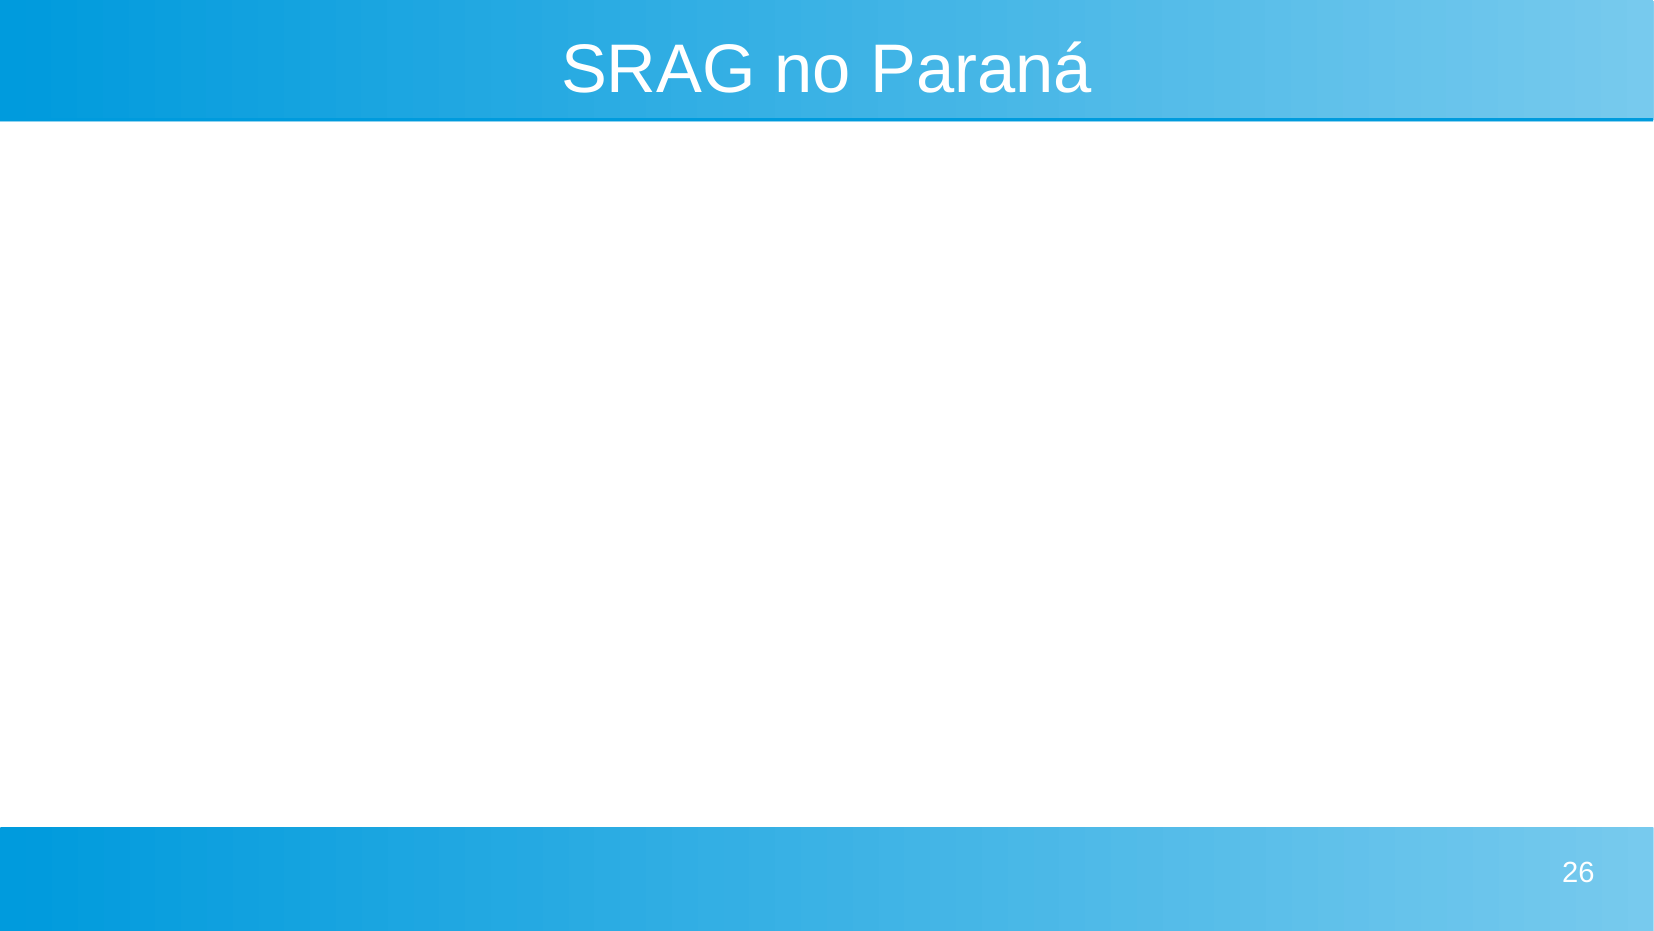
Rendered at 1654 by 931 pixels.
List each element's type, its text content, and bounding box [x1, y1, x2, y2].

title SRAG no Paraná [59, 29, 1595, 108]
